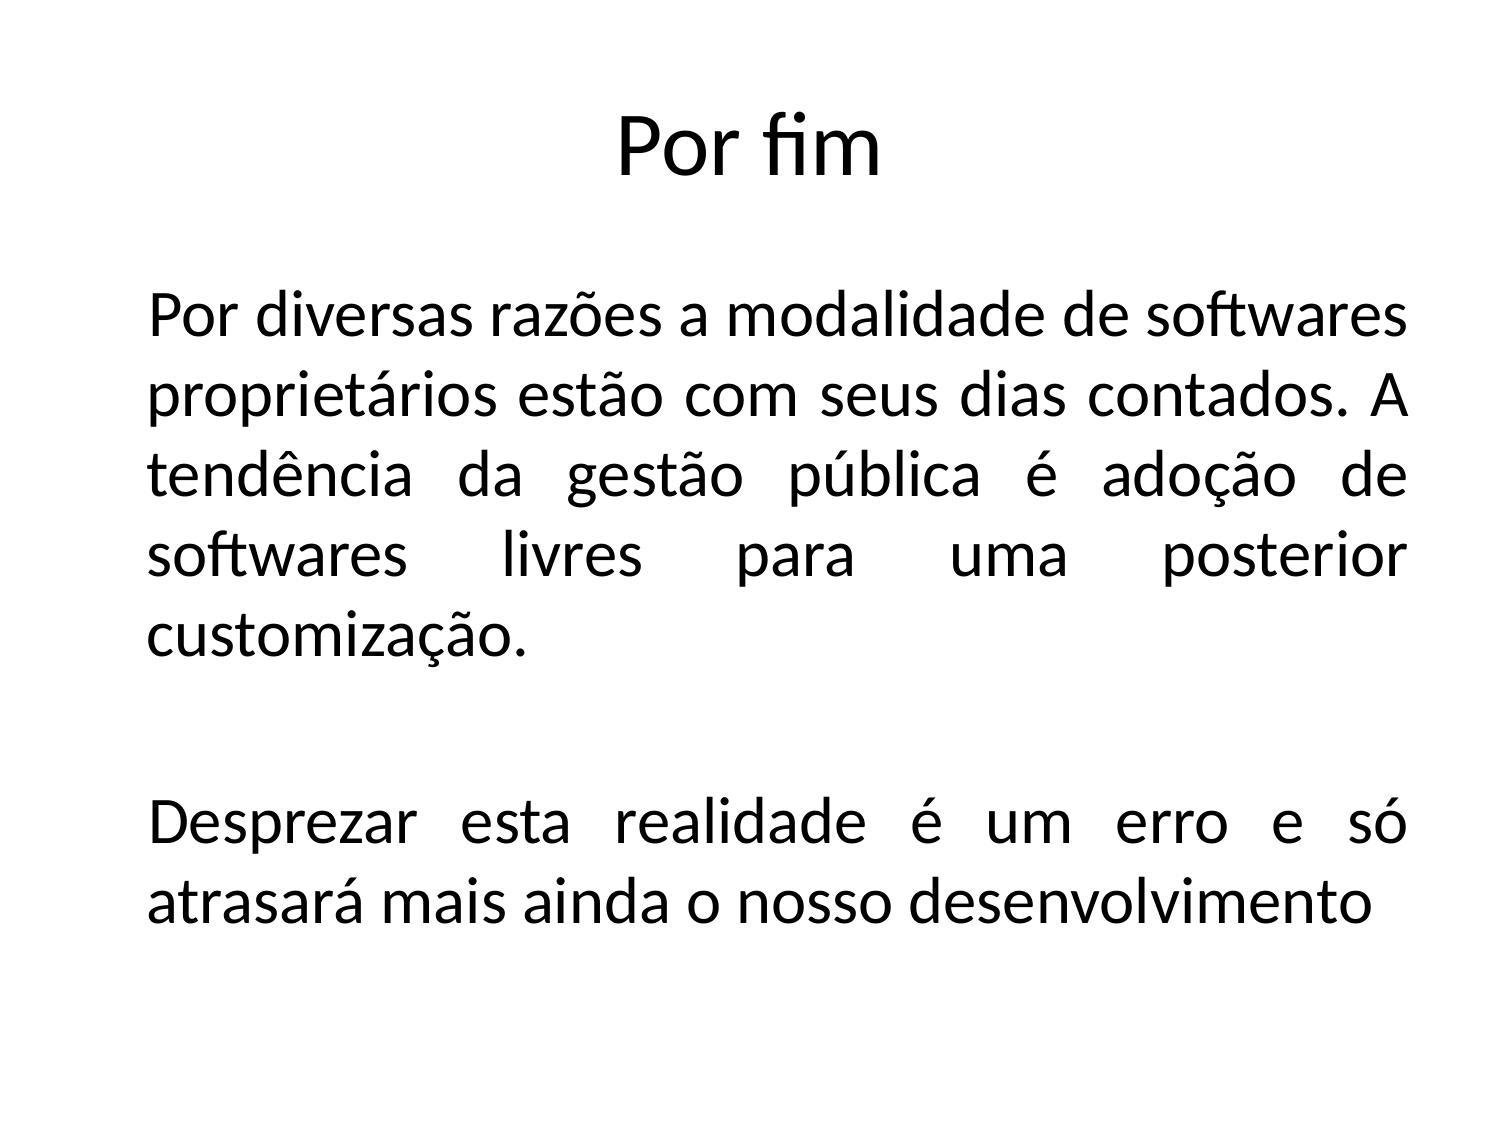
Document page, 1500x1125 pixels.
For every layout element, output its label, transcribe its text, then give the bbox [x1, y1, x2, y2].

list Por diversas razões a modalidade de softwares proprietários estão com seus dias contados. A tendência da gestão pública é adoção de softwares livres para uma posterior customização. Desprezar esta realidade é um erro e só atrasará mais ainda o nosso desenvolvimento [75, 262, 1425, 1005]
title Por fim [75, 45, 1425, 233]
